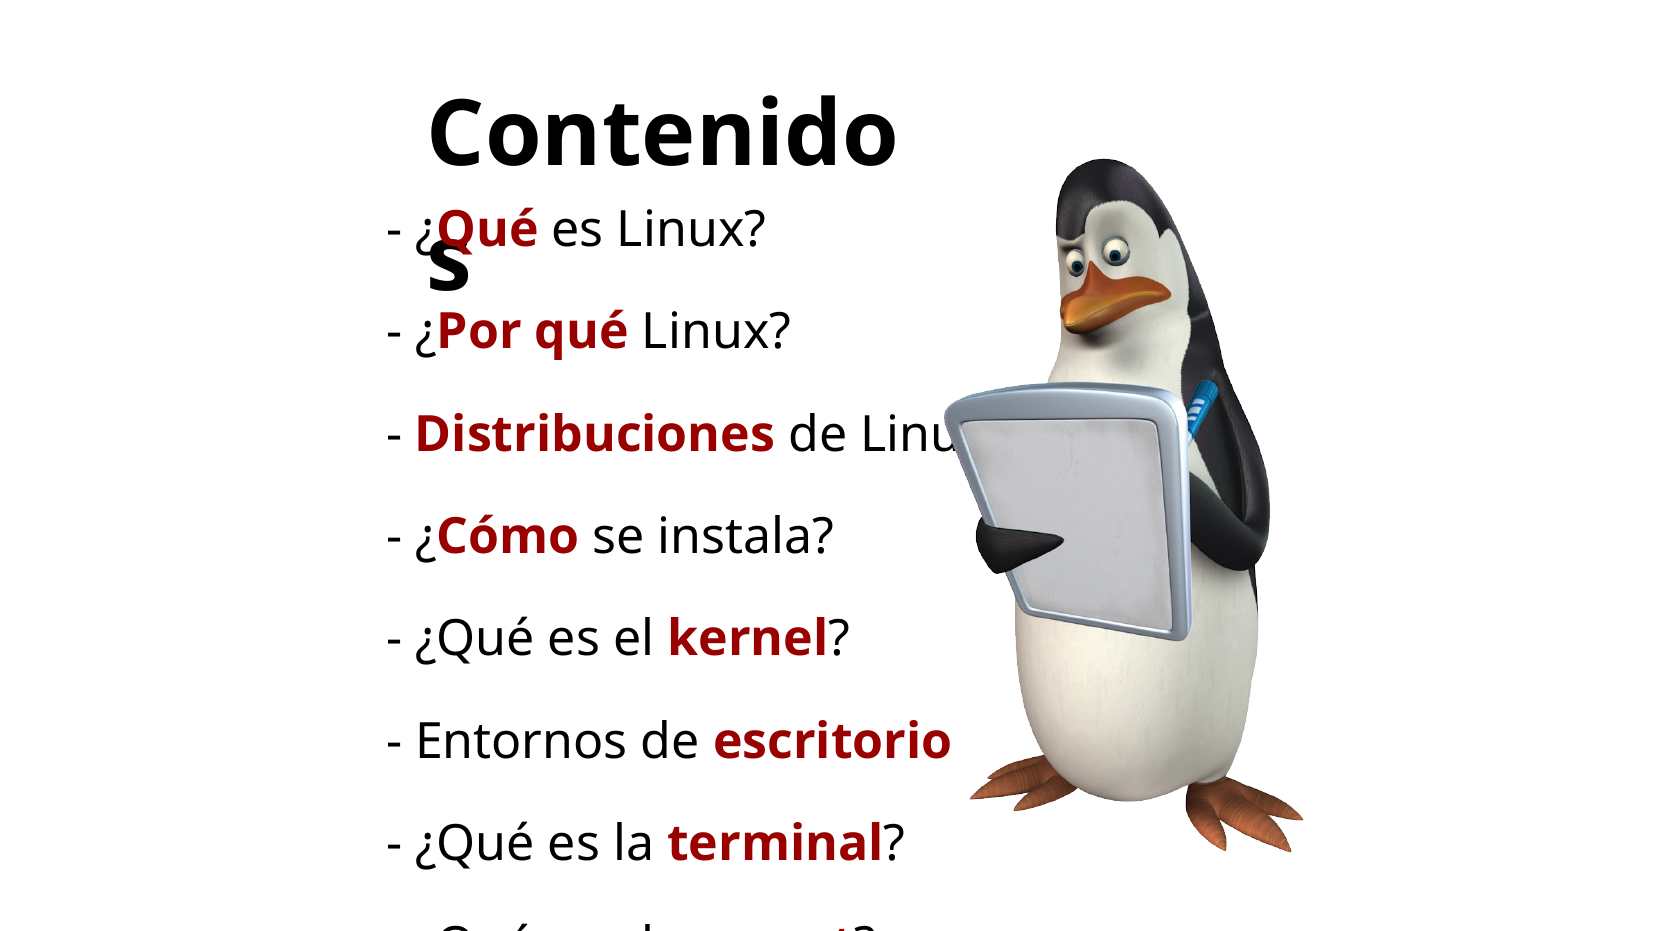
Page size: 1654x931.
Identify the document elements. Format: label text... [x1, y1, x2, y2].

text_box - ¿Qué es Linux? - ¿Por qué Linux? - Distribuciones de Linux - ¿Cómo se instala? - ¿Qué es el kernel? - Entornos de escritorio - ¿Qué es la terminal? - ¿Qué es el prompt? - ¿Qué es bash? [371, 151, 1044, 841]
picture [943, 158, 1304, 853]
text_box Contenidos [411, 59, 928, 151]
